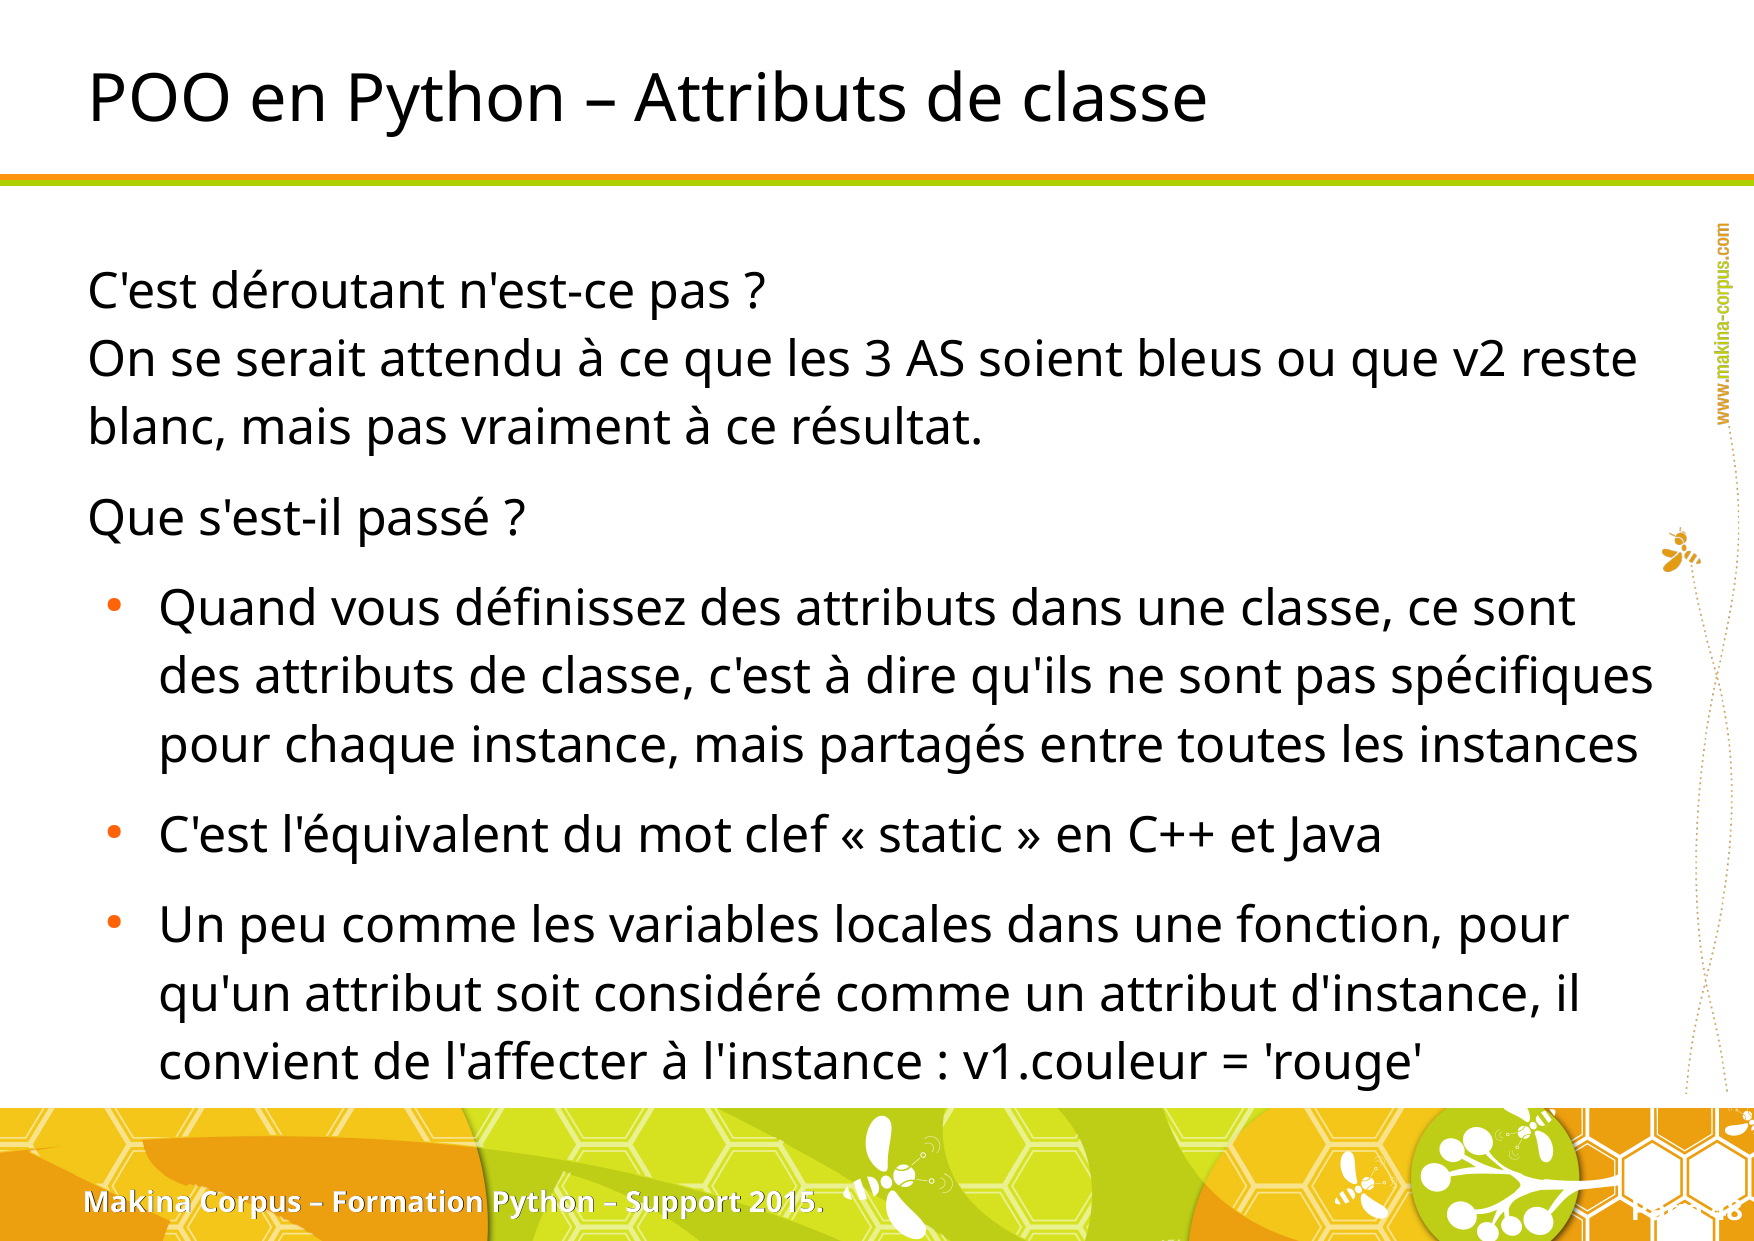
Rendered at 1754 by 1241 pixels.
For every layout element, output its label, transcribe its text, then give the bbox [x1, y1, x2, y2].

picture [0, 1108, 1754, 1241]
picture [1639, 203, 1754, 1093]
title POO en Python – Attributs de classe [87, 31, 1667, 160]
list C'est déroutant n'est-ce pas ? On se serait attendu à ce que les 3 AS soient bleus ou que v2 reste blanc, mais pas vraiment à ce résultat. Que s'est-il passé ? Quand vous définissez des attributs dans une classe, ce sont des attributs de classe, c'est à dire qu'ils ne sont pas spécifiques pour chaque instance, mais partagés entre toutes les instances C'est l'équivalent du mot clef « static » en C++ et Java Un peu comme les variables locales dans une fonction, pour qu'un attribut soit considéré comme un attribut d'instance, il convient de l'affecter à l'instance : v1.couleur = 'rouge' [87, 254, 1667, 975]
